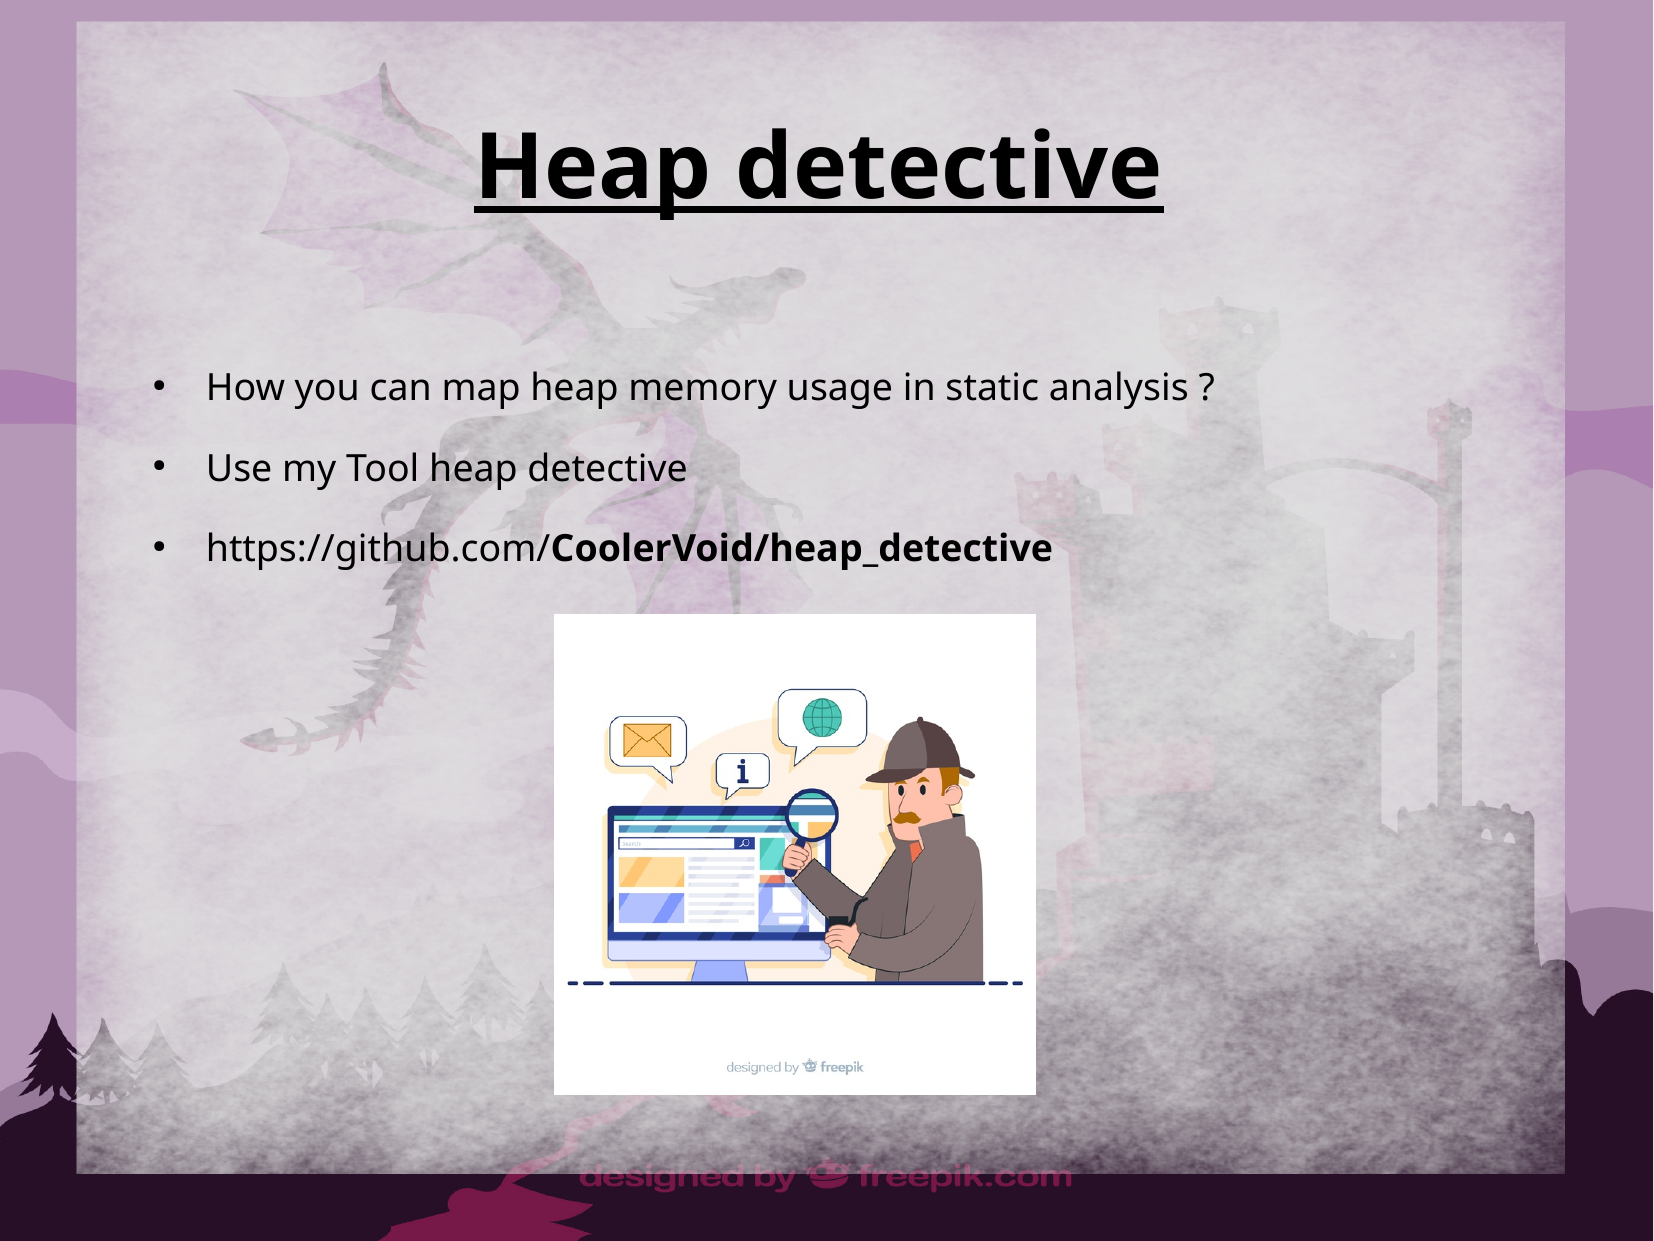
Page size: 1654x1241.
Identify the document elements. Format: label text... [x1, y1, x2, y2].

list How you can map heap memory usage in static analysis ? Use my Tool heap detective https://github.com/CoolerVoid/heap_detective [135, 360, 1515, 1081]
title Heap detective [75, 60, 1563, 268]
picture [0, 0, 1654, 1241]
